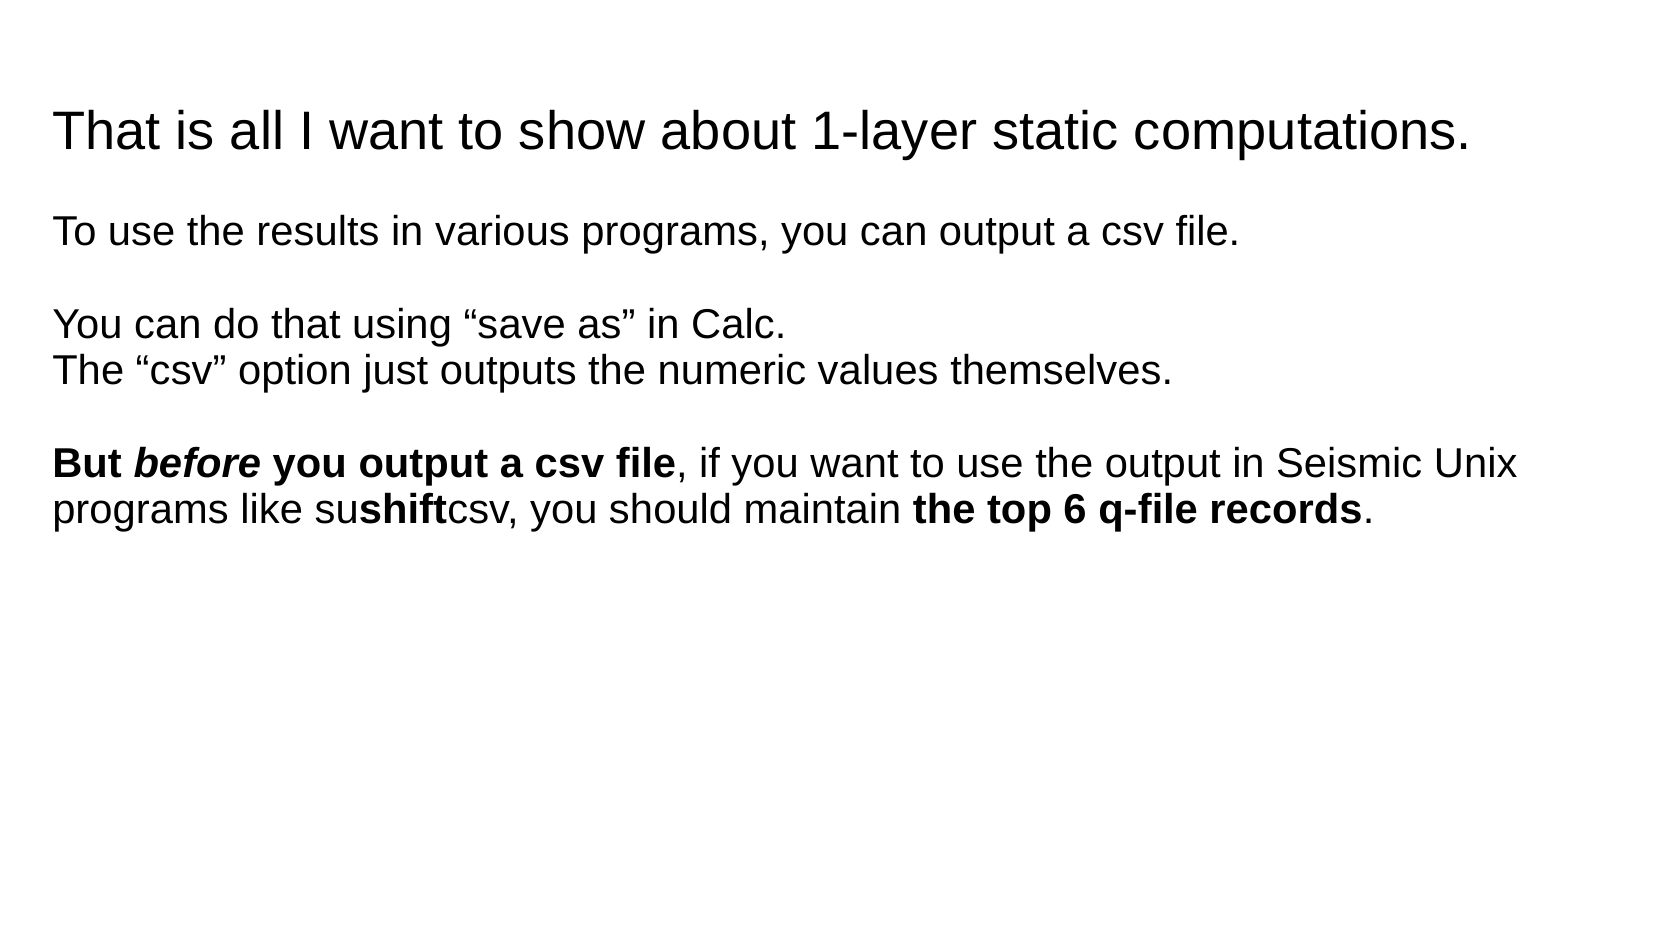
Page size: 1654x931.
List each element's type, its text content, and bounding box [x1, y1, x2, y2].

text_box That is all I want to show about 1-layer static computations. To use the results in various programs, you can output a csv file. You can do that using “save as” in Calc. The “csv” option just outputs the numeric values themselves. But before you output a csv file, if you want to use the output in Seismic Unix programs like sushiftcsv, you should maintain the top 6 q-file records. [37, 0, 1654, 773]
